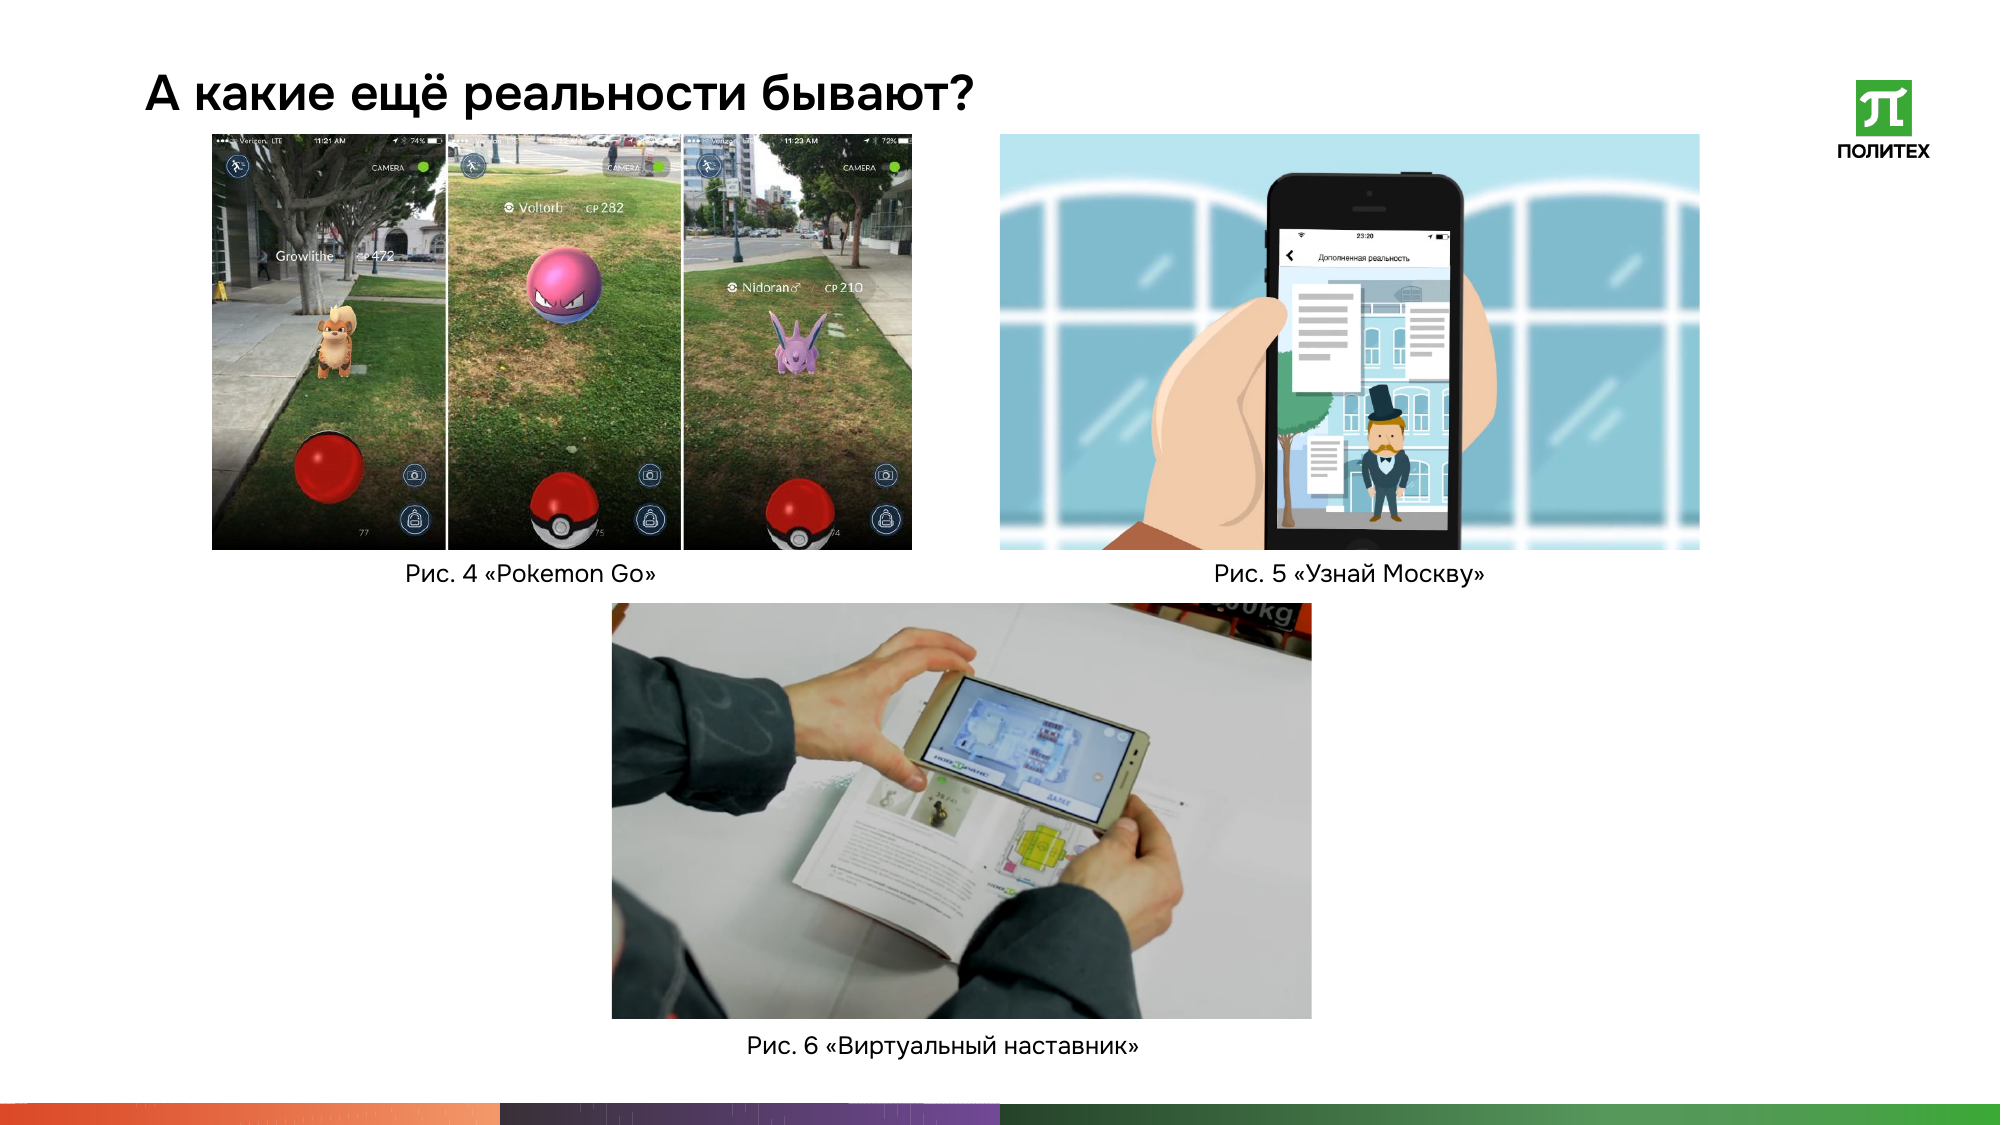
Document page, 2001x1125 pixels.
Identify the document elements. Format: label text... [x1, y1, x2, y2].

text_box Рис. 4 «Pokemon Go» [300, 553, 769, 596]
text_box Рис. 5 «Узнай Москву» [1115, 553, 1584, 596]
title А какие ещё реальности бывают? [130, 60, 1612, 160]
picture [611, 603, 1312, 1019]
picture [212, 134, 912, 550]
picture [1838, 80, 1930, 158]
picture [999, 134, 1700, 550]
text_box Рис. 6 «Виртуальный наставник» [712, 1025, 1181, 1067]
